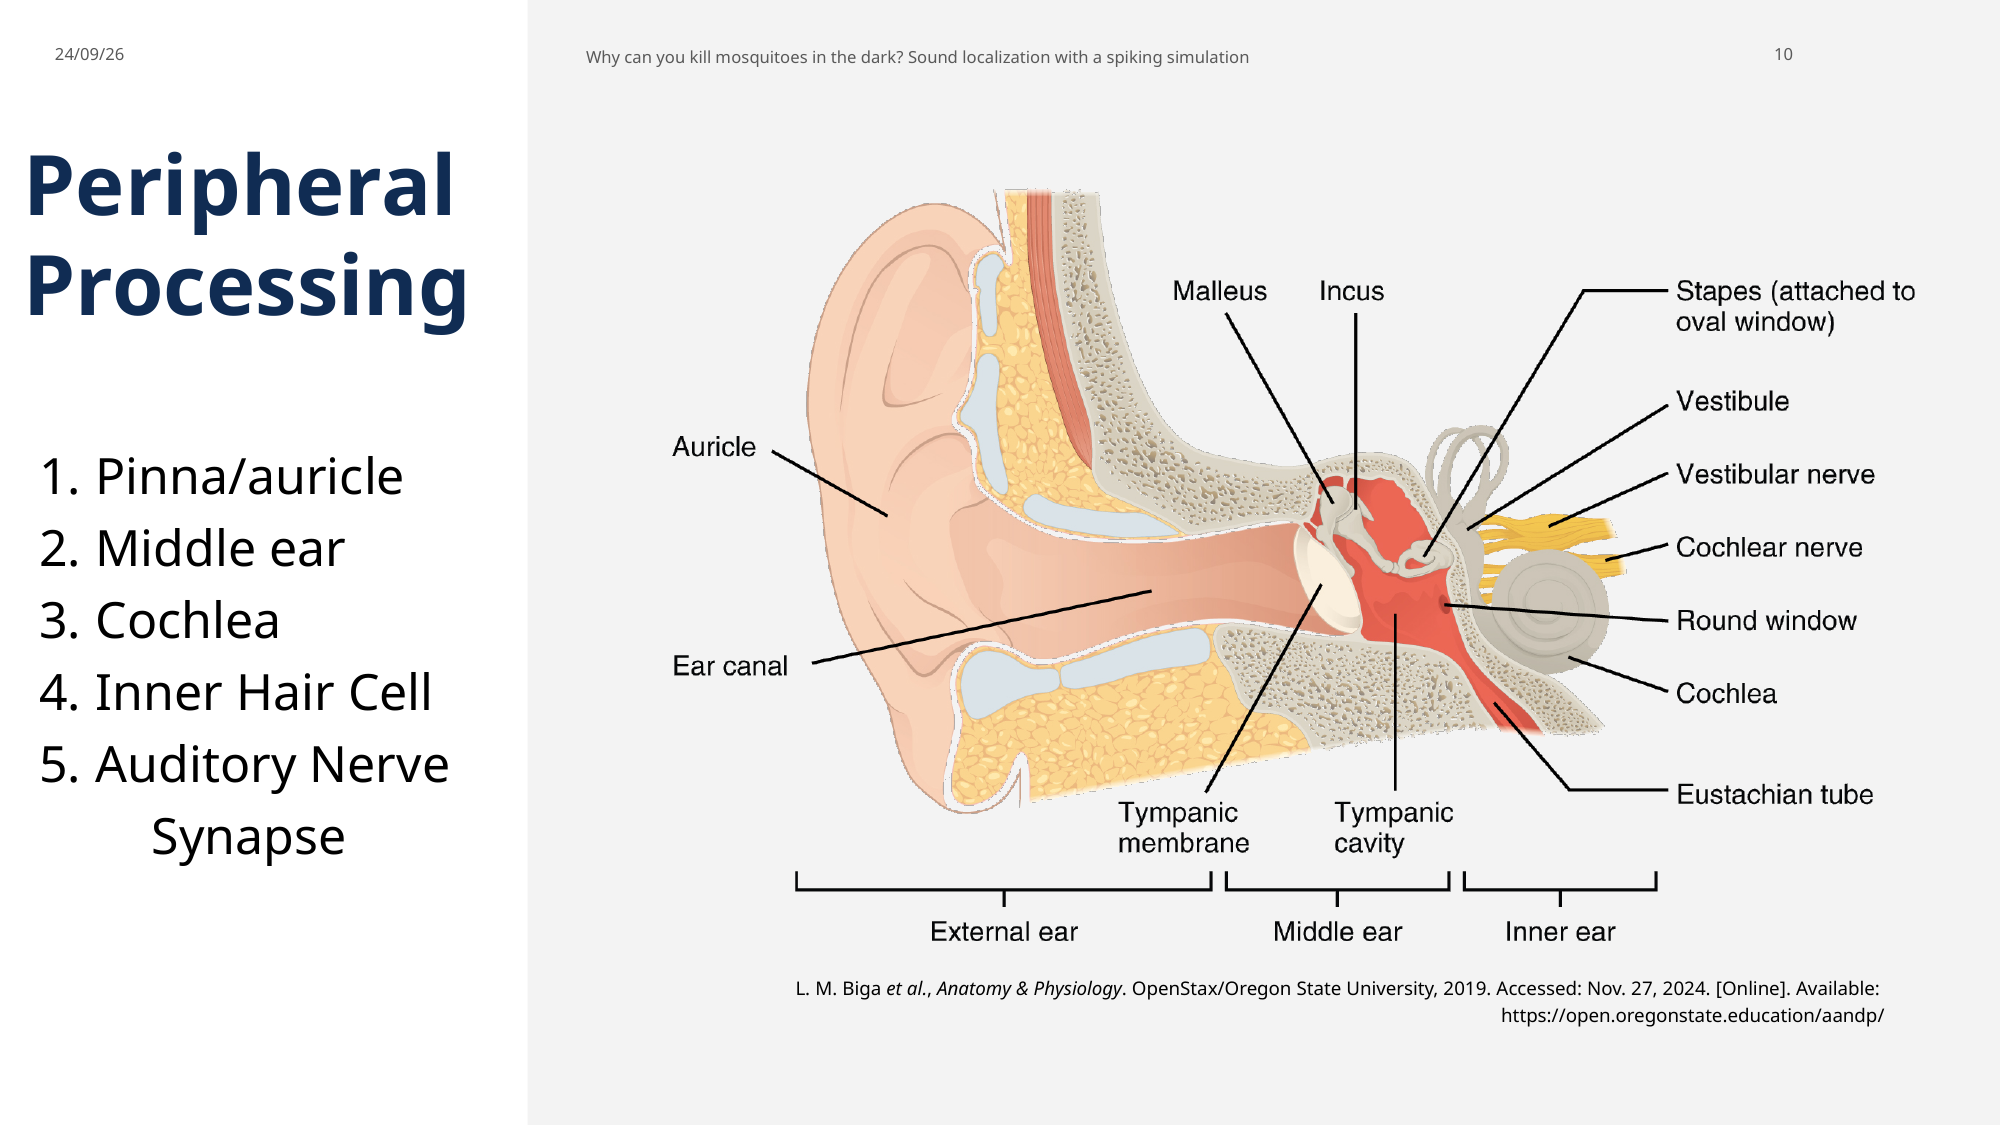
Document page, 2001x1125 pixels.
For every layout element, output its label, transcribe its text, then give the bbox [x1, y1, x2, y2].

slide_number [54, 6, 446, 67]
list L. M. Biga et al., Anatomy & Physiology. OpenStax/Oregon State University, 2019. Accessed: Nov. 27, 2024. [Online]. Available: https://open.oregonstate.education/aandp/ [795, 955, 1926, 1057]
footer Why can you kill mosquitoes in the dark? Sound localization with a spiking simulation [586, 6, 1262, 67]
picture [658, 170, 1926, 955]
list Pinna/auricle Middle ear Cochlea Inner Hair Cell Auditory Nerve Synapse [39, 432, 512, 1005]
slide_number [1774, 6, 1946, 67]
title Peripheral Processing [23, 132, 528, 367]
